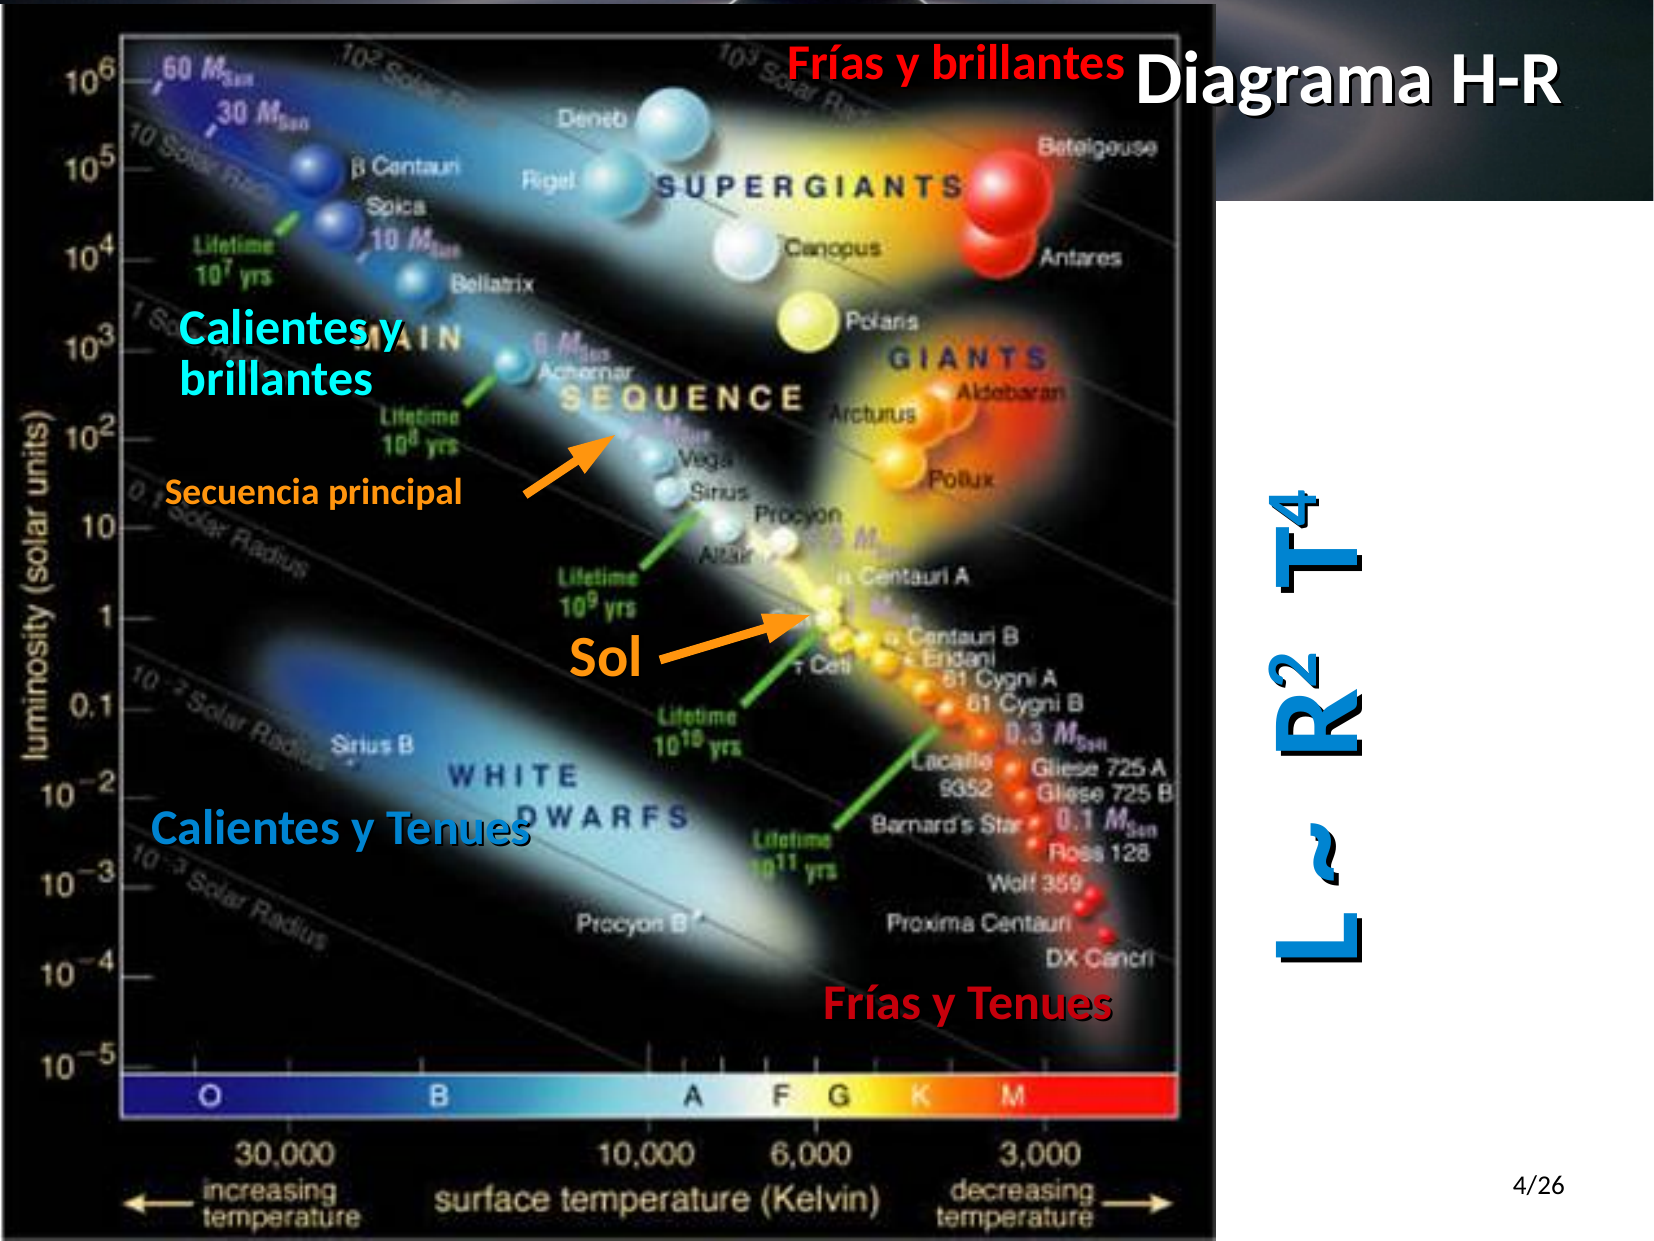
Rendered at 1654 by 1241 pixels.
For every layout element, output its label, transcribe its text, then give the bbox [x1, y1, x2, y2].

text_box Calientes y brillantes [165, 300, 456, 415]
text_box Frías y Tenues [809, 975, 1128, 1126]
text_box Sol [555, 625, 676, 699]
text_box Secuencia principal [150, 469, 650, 522]
title Diagrama H-R [75, 19, 1564, 151]
text_box Calientes y Tenues [136, 799, 616, 865]
text_box L ~ R2 T4 [1261, 397, 1426, 1036]
picture [0, 0, 1654, 1241]
text_box Frías y brillantes [772, 34, 1201, 100]
